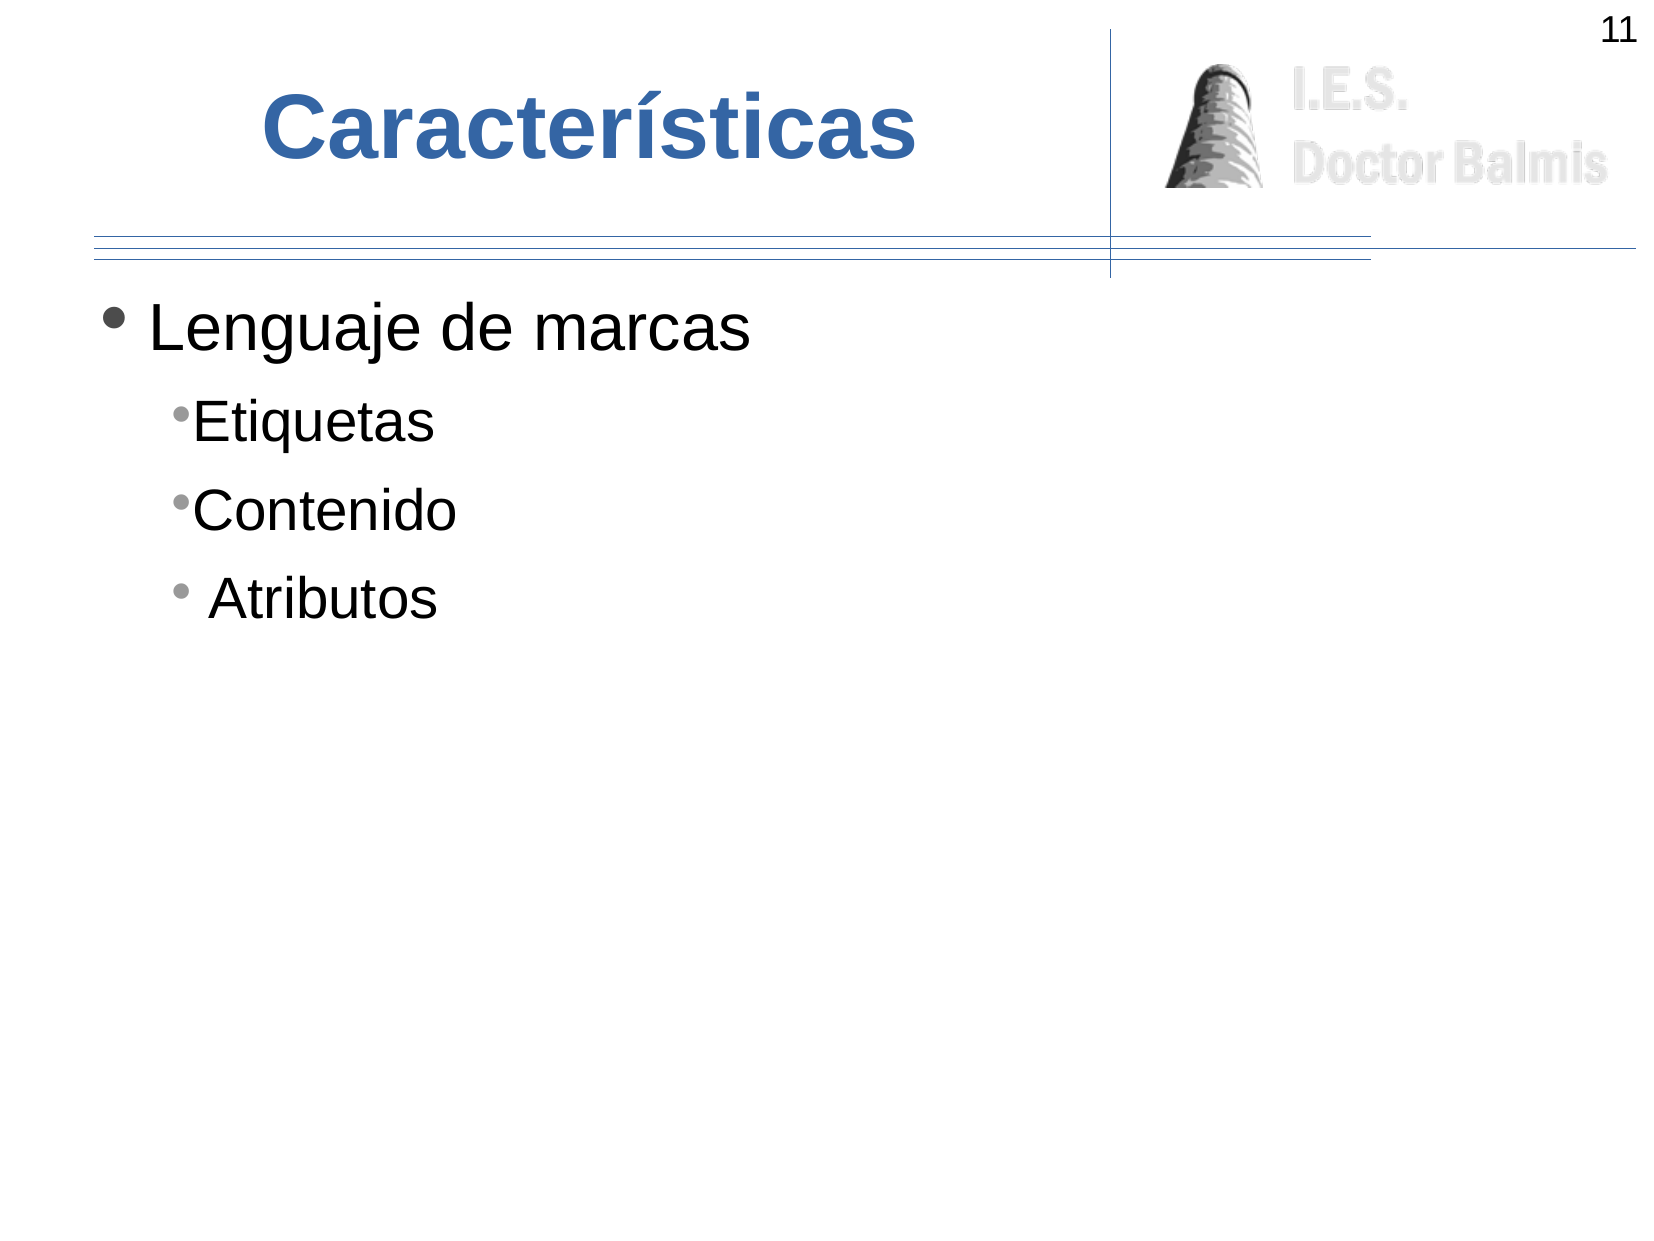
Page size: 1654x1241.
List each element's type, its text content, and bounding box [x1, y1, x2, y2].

list Lenguaje de marcas Etiquetas Contenido Atributos [82, 290, 1571, 1010]
picture [1133, 64, 1619, 188]
title Características [118, 23, 1063, 231]
